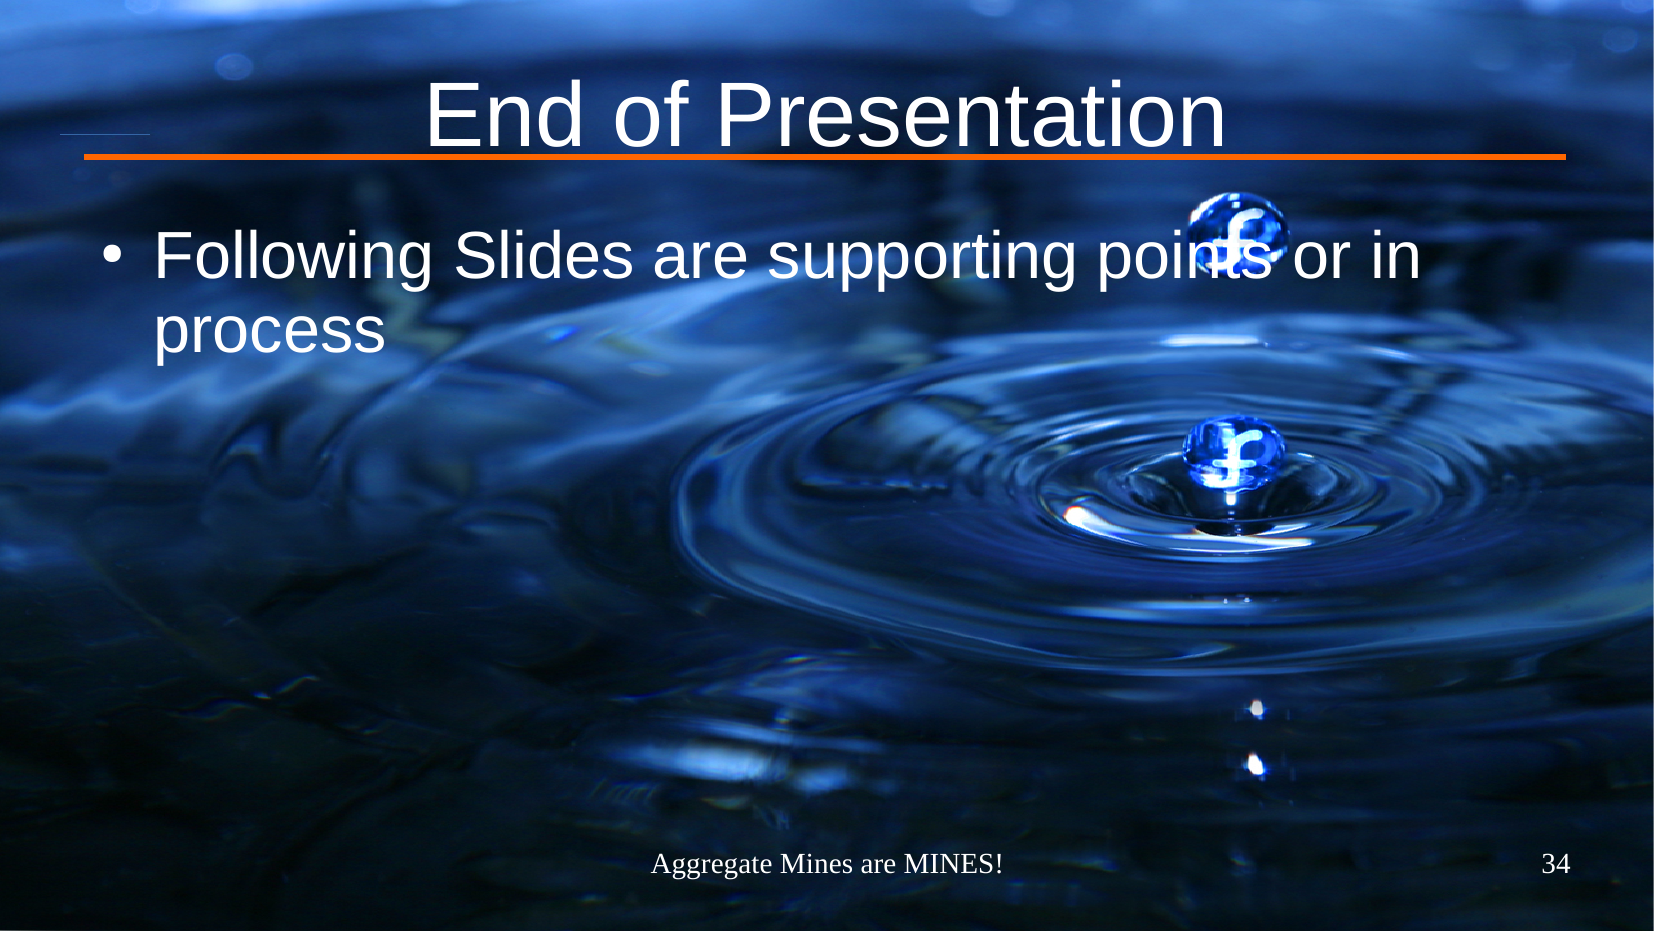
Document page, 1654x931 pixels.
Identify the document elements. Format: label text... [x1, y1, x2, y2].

picture [0, 0, 1654, 931]
title End of Presentation [82, 37, 1571, 193]
list Following Slides are supporting points or in process [82, 217, 1571, 758]
